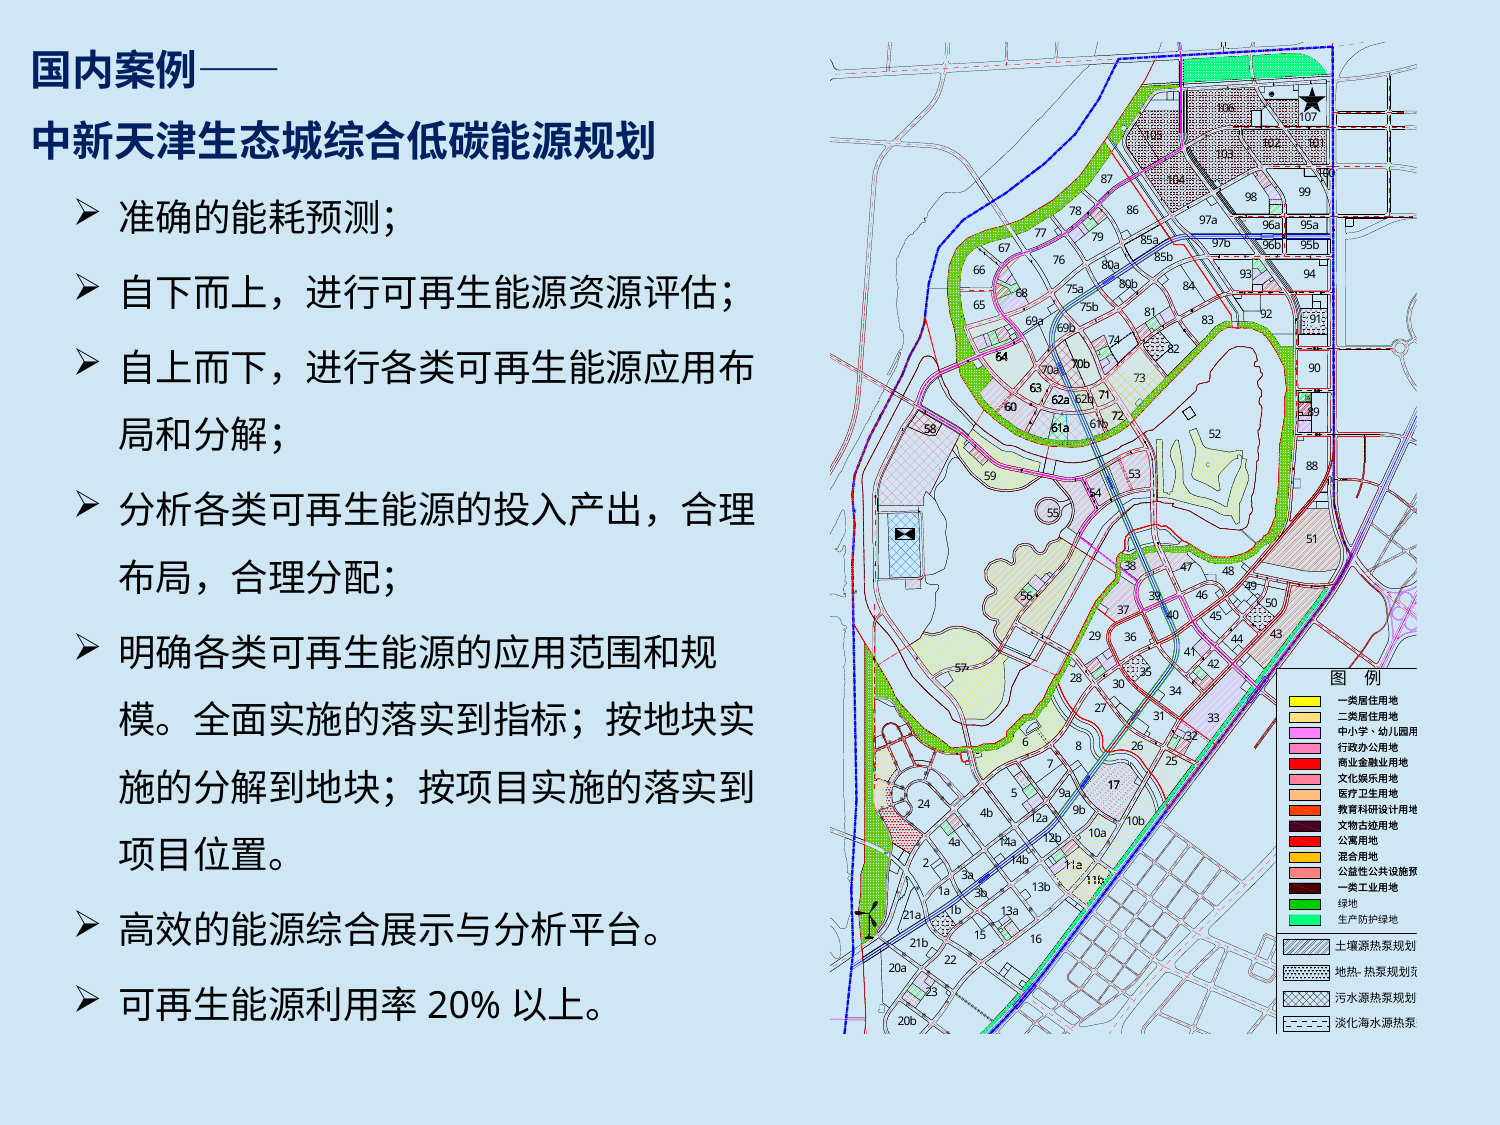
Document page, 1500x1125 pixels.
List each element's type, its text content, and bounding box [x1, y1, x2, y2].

text_box 准确的能耗预测； 自下而上，进行可再生能源资源评估； 自上而下，进行各类可再生能源应用布局和分解； 分析各类可再生能源的投入产出，合理布局，合理分配； 明确各类可再生能源的应用范围和规模。全面实施的落实到指标；按地块实施的分解到地块；按项目实施的落实到项目位置。 高效的能源综合展示与分析平台。 可再生能源利用率20%以上。 [14, 111, 807, 1098]
picture [830, 42, 1417, 1034]
text_box 国内案例—— 中新天津生态城综合低碳能源规划 [0, 23, 763, 172]
